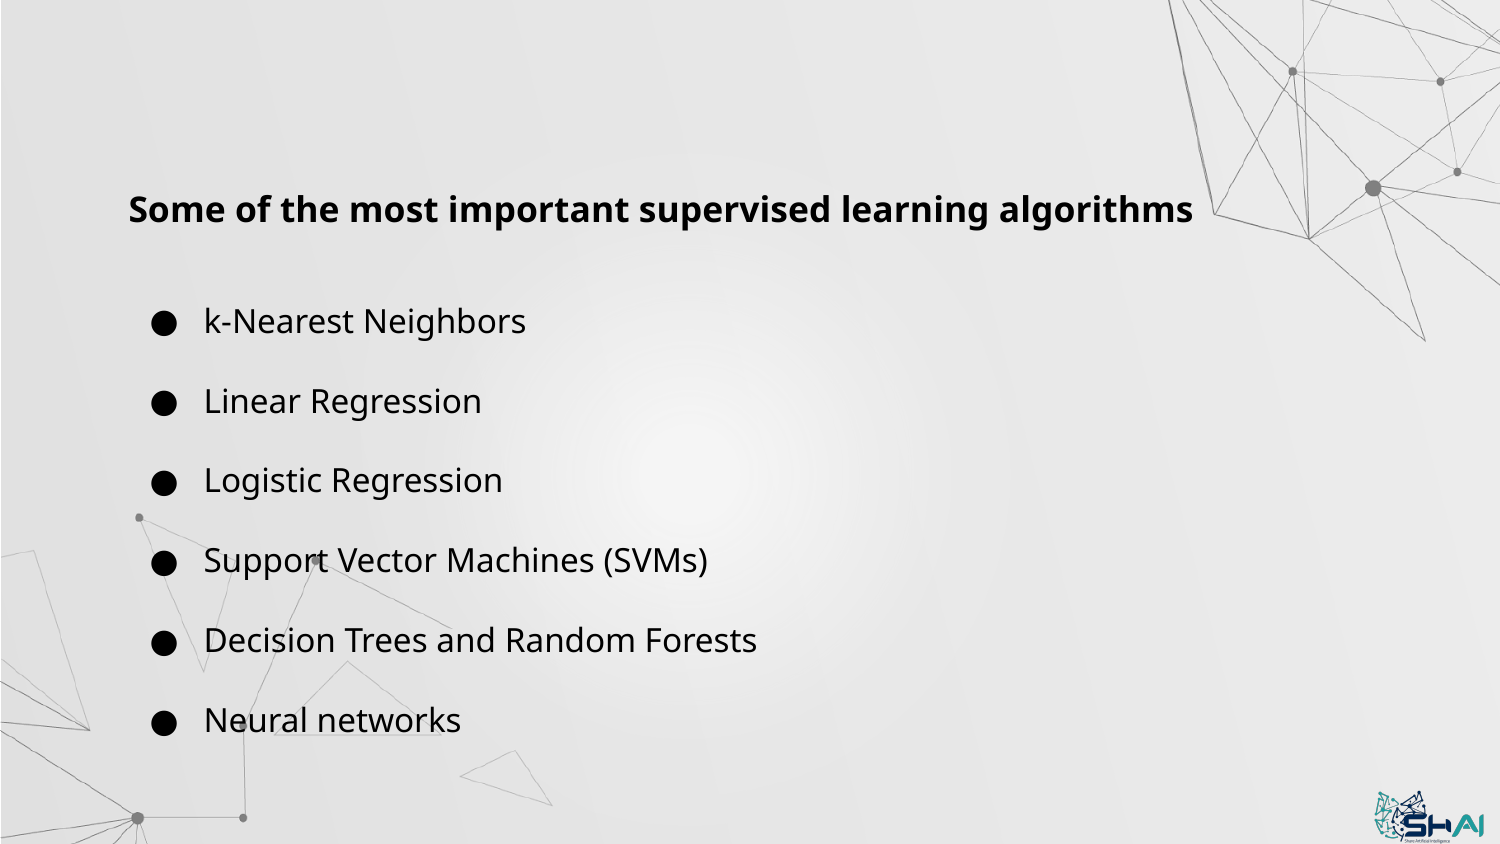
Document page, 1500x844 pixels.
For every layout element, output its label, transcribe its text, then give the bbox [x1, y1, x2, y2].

picture [0, 0, 1500, 844]
text_box Some of the most important supervised learning algorithms [113, 171, 1341, 245]
text_box k-Nearest Neighbors Linear Regression Logistic Regression Support Vector Machines (SVMs) Decision Trees and Random Forests Neural networks [113, 245, 1179, 755]
